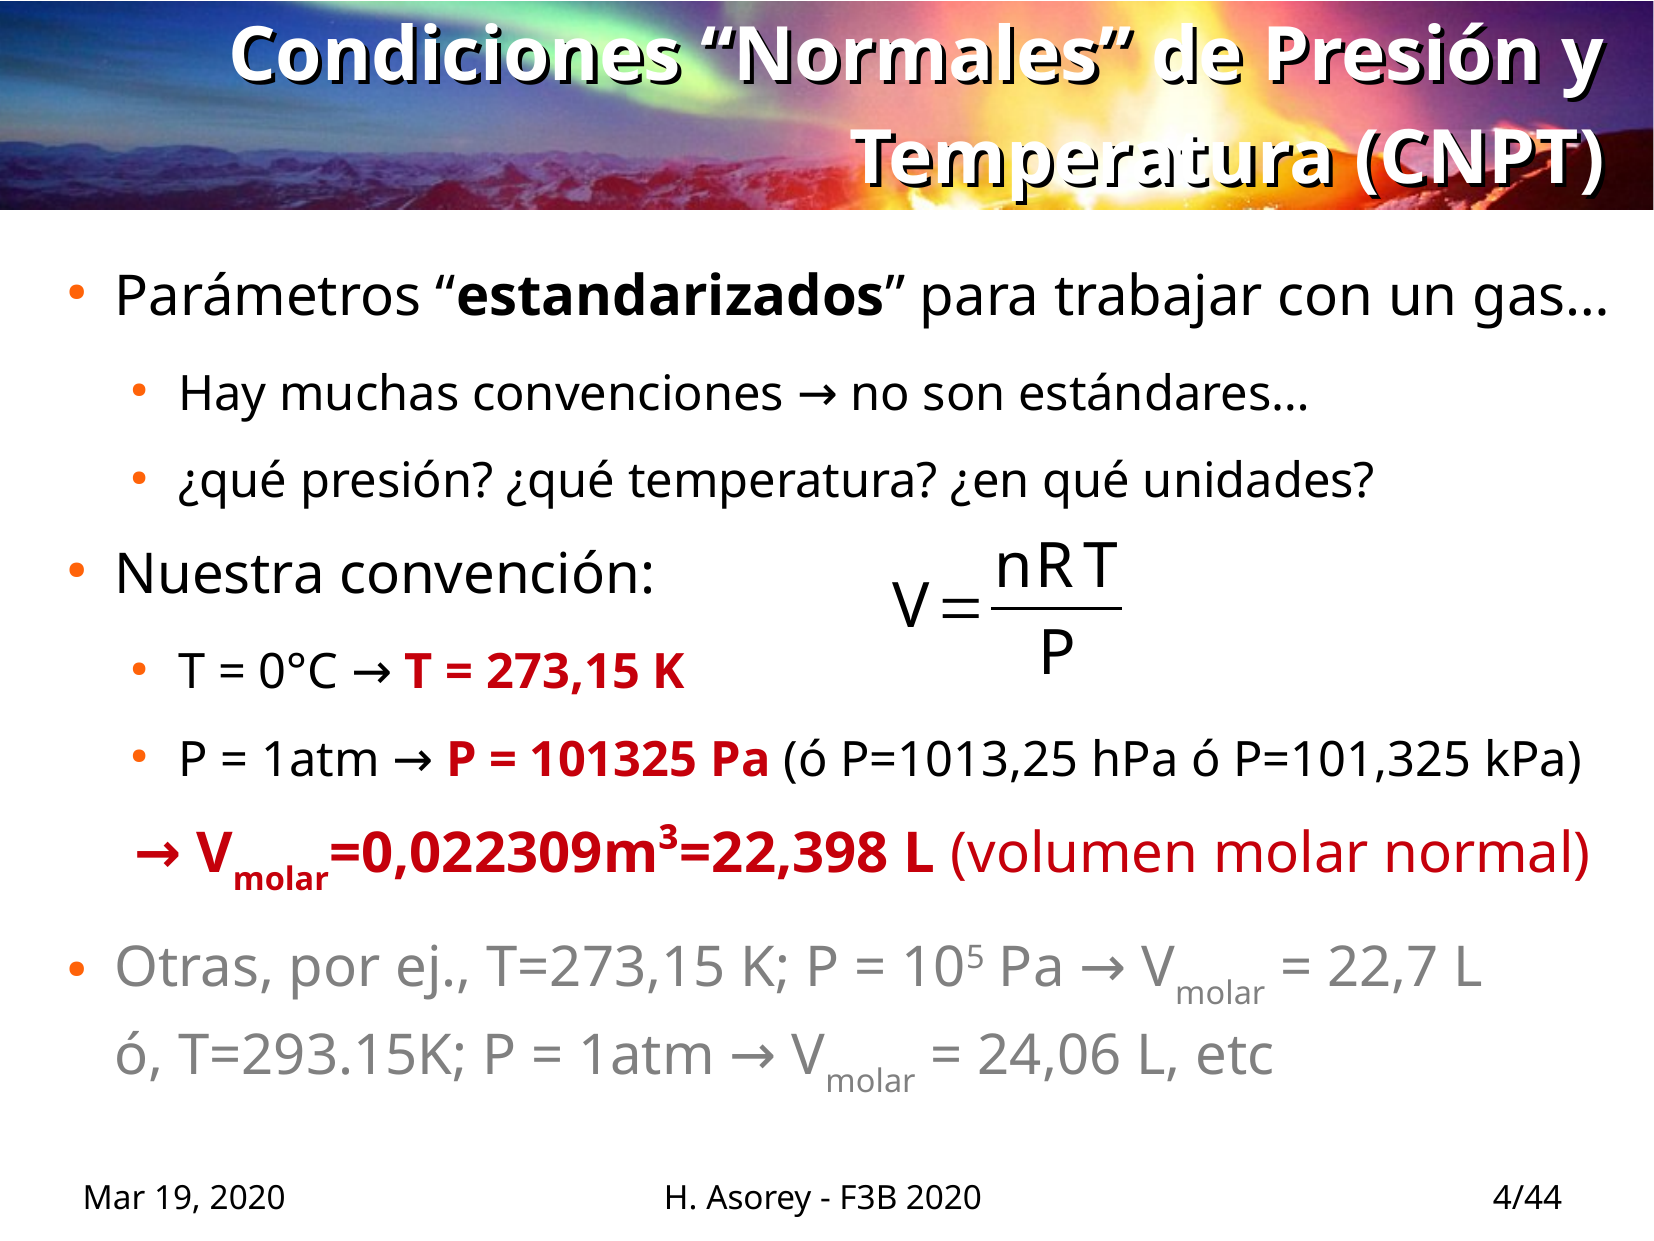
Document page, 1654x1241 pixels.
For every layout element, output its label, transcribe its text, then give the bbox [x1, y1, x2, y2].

list Parámetros “estandarizados” para trabajar con un gas… Hay muchas convenciones → no son estándares… ¿qué presión? ¿qué temperatura? ¿en qué unidades? Nuestra convención: T = 0°C → T = 273,15 K P = 1atm → P = 101325 Pa (ó P=1013,25 hPa ó P=101,325 kPa) → Vmolar=0,022309m³=22,398 L (volumen molar normal) Otras, por ej., T=273,15 K; P = 105 Pa → Vmolar = 22,7 L ó, T=293.15K; P = 1atm → Vmolar = 24,06 L, etc [50, 255, 1611, 1156]
chart [883, 528, 1131, 690]
picture [0, 1, 1654, 210]
title Condiciones “Normales” de Presión y Temperatura (CNPT) [45, 11, 1606, 195]
